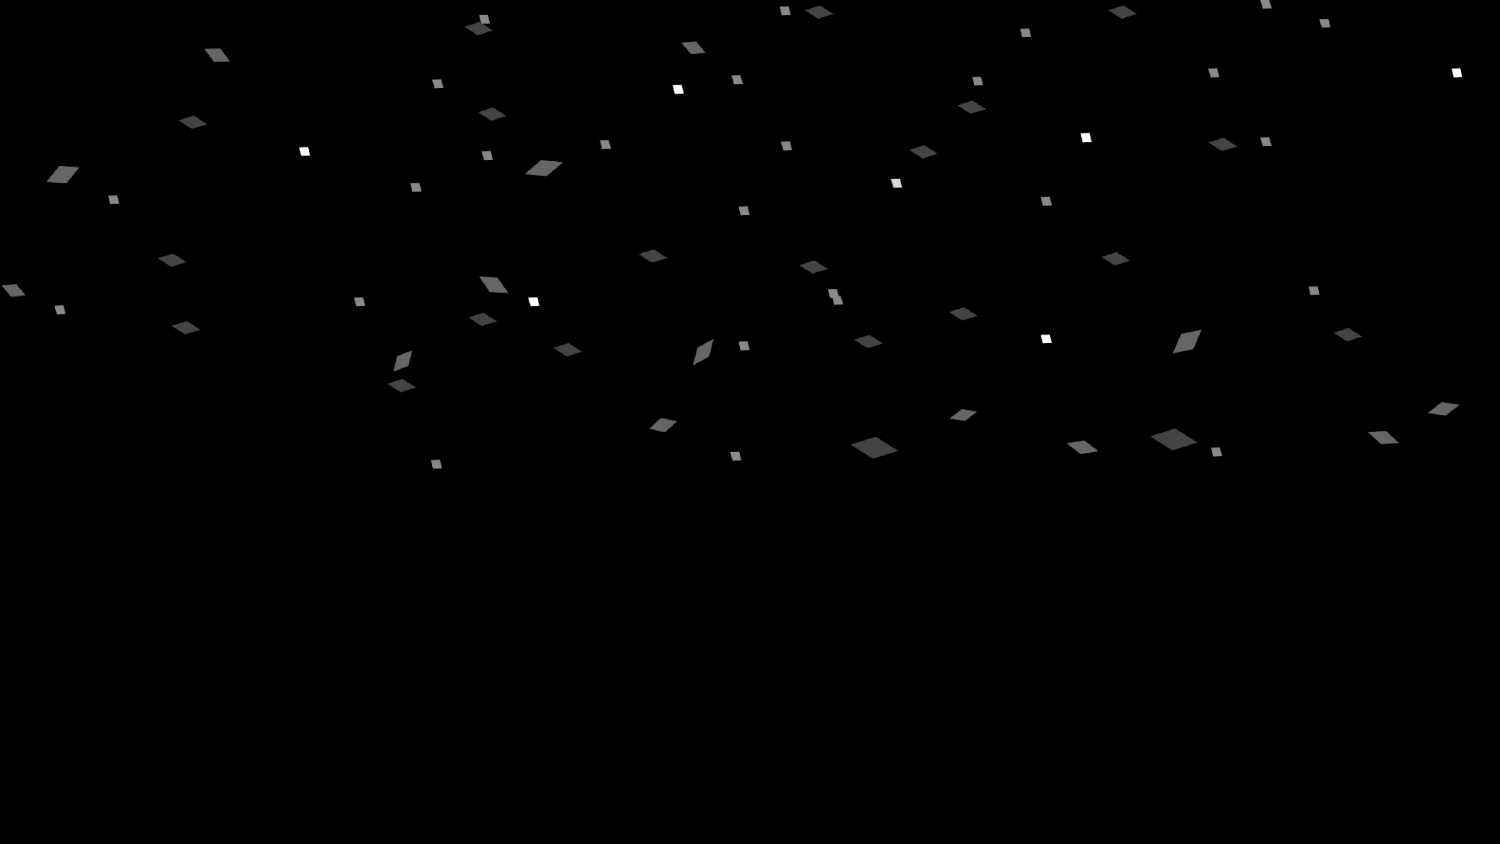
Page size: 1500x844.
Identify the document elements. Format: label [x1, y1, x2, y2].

picture [0, 0, 1462, 469]
